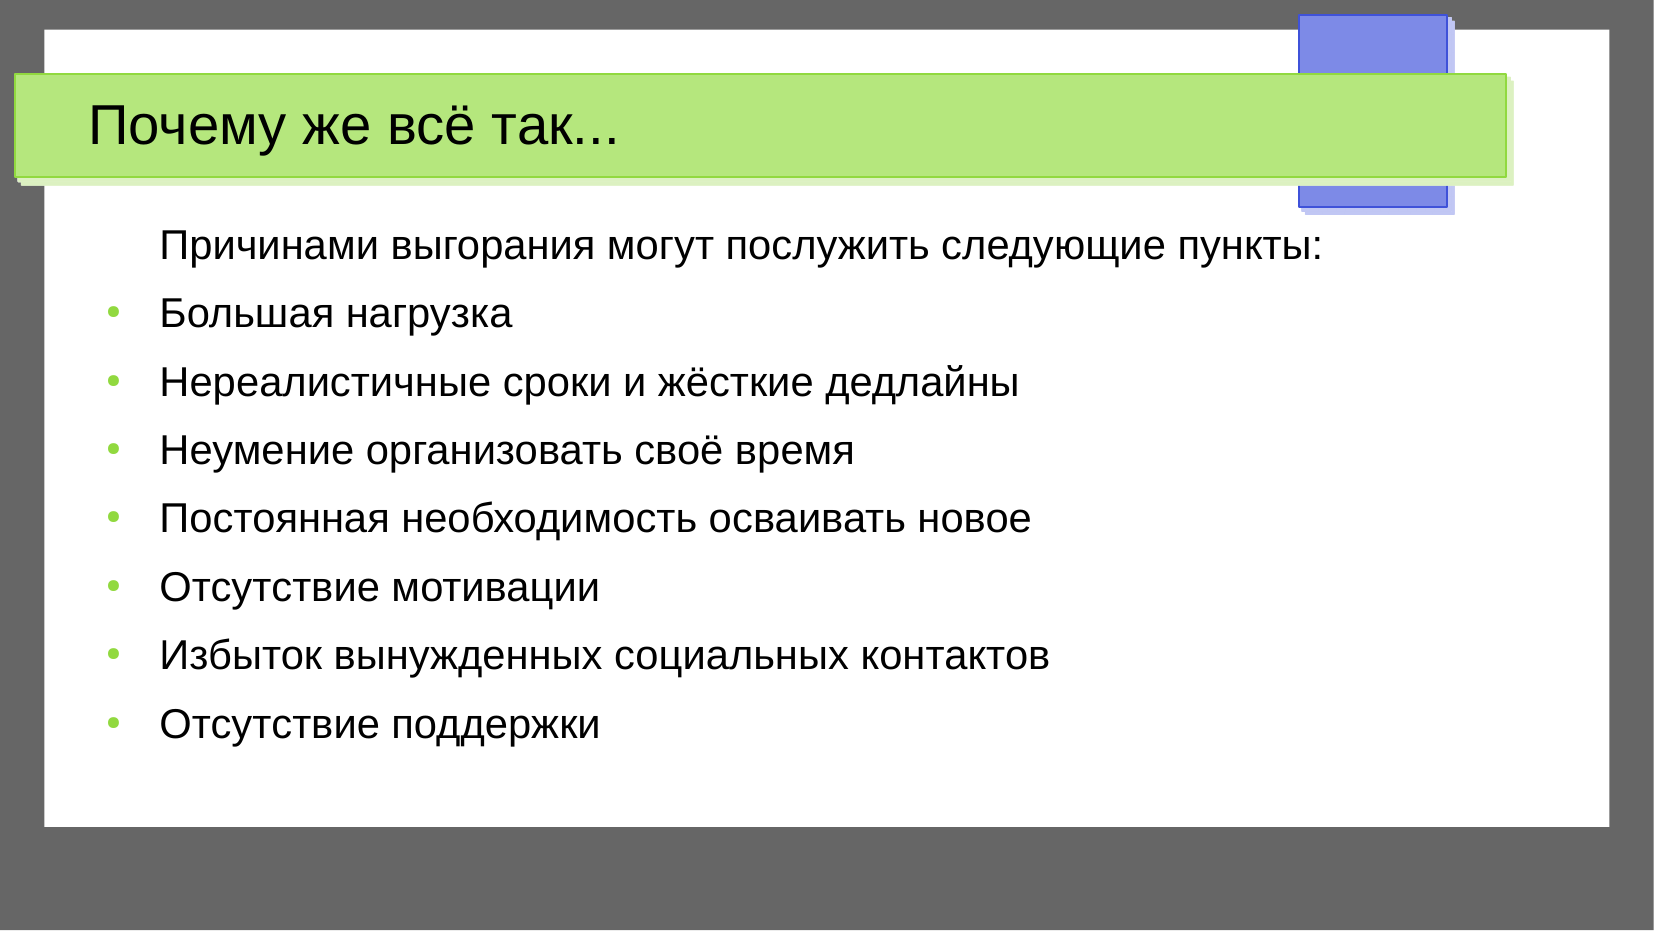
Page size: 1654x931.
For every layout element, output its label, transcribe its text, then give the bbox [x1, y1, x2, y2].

list Причинами выгорания могут послужить следующие пункты: Большая нагрузка Нереалистичные сроки и жёсткие дедлайны Неумение организовать своё время Постоянная необходимость осваивать новое Отсутствие мотивации Избыток вынужденных социальных контактов Отсутствие поддержки [88, 221, 1565, 813]
title Почему же всё так... [88, 73, 1506, 178]
